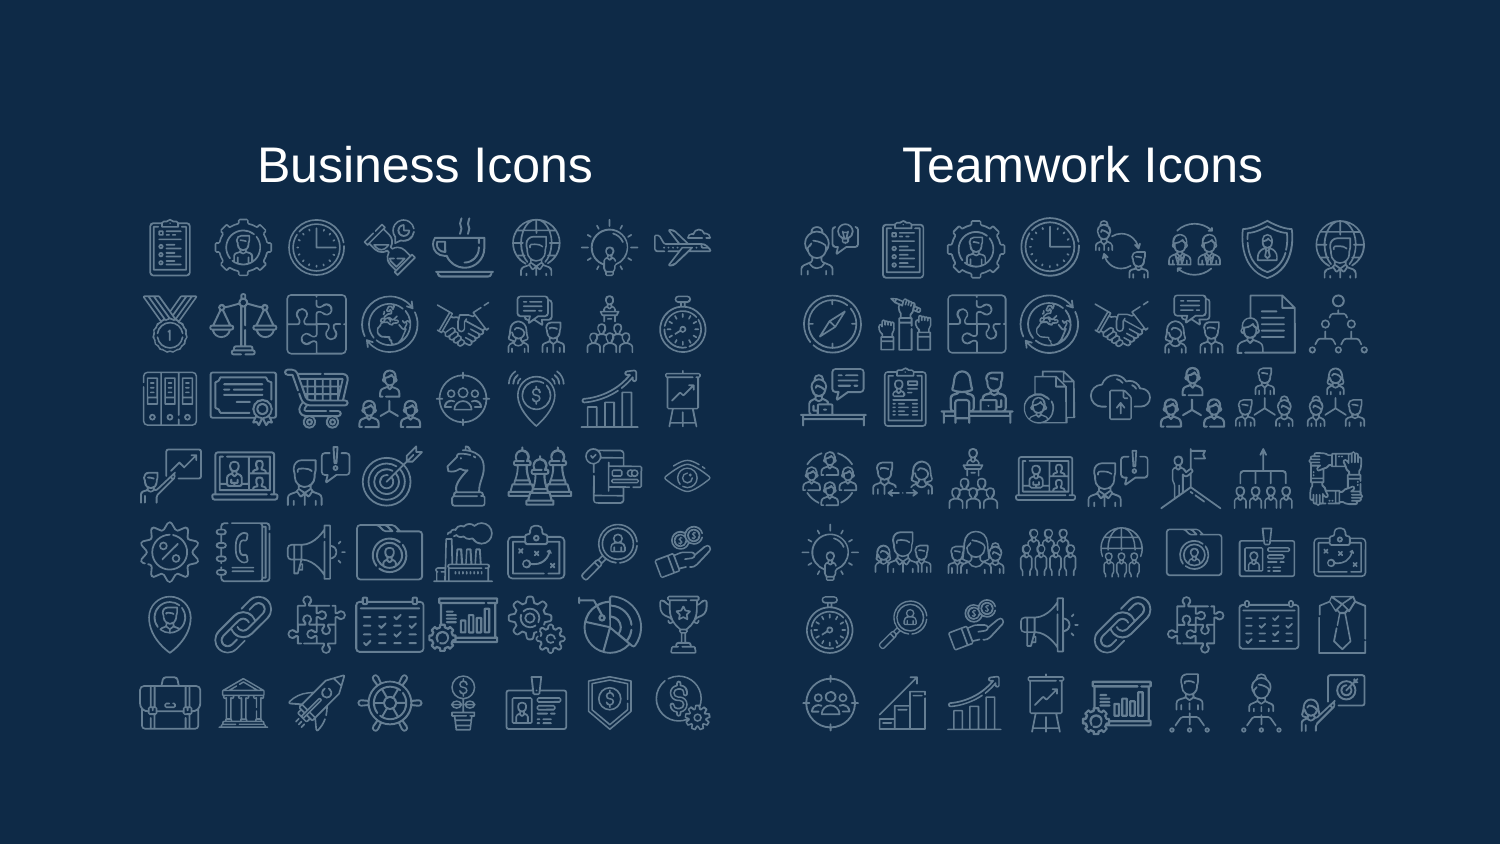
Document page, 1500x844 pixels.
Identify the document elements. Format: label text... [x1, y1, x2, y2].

text_box [819, 310, 846, 338]
text_box [587, 676, 632, 731]
text_box [1023, 370, 1076, 424]
text_box [218, 678, 269, 728]
text_box [882, 220, 925, 279]
text_box [947, 675, 1000, 708]
text_box [1019, 294, 1074, 338]
text_box [1109, 389, 1132, 421]
text_box [428, 597, 499, 652]
text_box [1166, 596, 1225, 654]
text_box [140, 448, 202, 504]
text_box [1094, 303, 1149, 348]
text_box [159, 541, 168, 551]
text_box [1165, 528, 1223, 577]
text_box [209, 293, 278, 356]
text_box [215, 522, 271, 583]
text_box [872, 461, 897, 495]
text_box [151, 533, 189, 571]
text_box [379, 399, 399, 417]
text_box [1019, 528, 1077, 577]
text_box [878, 319, 895, 351]
text_box [1320, 319, 1330, 329]
text_box [399, 399, 422, 429]
text_box [940, 370, 1014, 424]
text_box [361, 295, 414, 337]
text_box [1027, 302, 1072, 347]
text_box [946, 220, 1006, 279]
text_box [580, 391, 639, 428]
text_box [581, 523, 638, 581]
text_box [1020, 597, 1071, 653]
text_box [148, 413, 156, 421]
text_box [1258, 727, 1265, 733]
text_box [161, 543, 179, 561]
text_box [1328, 309, 1348, 319]
text_box [802, 674, 860, 732]
text_box [671, 525, 703, 550]
text_box [800, 226, 834, 276]
text_box [654, 544, 712, 579]
text_box [215, 522, 229, 565]
text_box [964, 599, 997, 623]
text_box [1081, 680, 1152, 736]
text_box [435, 371, 491, 427]
text_box [665, 370, 701, 428]
text_box [803, 294, 862, 354]
text_box [1327, 674, 1366, 707]
text_box [1020, 217, 1080, 277]
text_box [1279, 486, 1293, 509]
text_box [446, 445, 486, 507]
text_box [1318, 595, 1367, 654]
text_box [435, 270, 494, 278]
text_box [1015, 456, 1076, 501]
text_box [1131, 449, 1138, 474]
text_box [947, 530, 1005, 575]
text_box [947, 294, 1007, 354]
text_box [947, 696, 1002, 731]
text_box [512, 374, 556, 427]
text_box Business Icons [139, 117, 711, 197]
text_box [831, 223, 859, 255]
text_box [556, 370, 565, 385]
text_box [432, 236, 486, 269]
text_box [1100, 527, 1144, 578]
text_box [505, 676, 568, 730]
text_box [1238, 600, 1300, 650]
text_box [363, 219, 416, 276]
text_box [139, 676, 202, 730]
text_box [146, 377, 159, 405]
text_box [234, 531, 249, 564]
text_box [948, 617, 1005, 651]
text_box [820, 451, 840, 476]
text_box [1186, 727, 1193, 733]
text_box [483, 301, 490, 307]
text_box [611, 469, 623, 477]
text_box [1128, 251, 1149, 279]
text_box [358, 399, 380, 429]
text_box [1168, 233, 1192, 266]
text_box [361, 445, 423, 507]
text_box [806, 596, 854, 654]
text_box [587, 224, 632, 277]
text_box [436, 304, 490, 347]
text_box [553, 374, 561, 385]
text_box [1182, 398, 1202, 417]
text_box [148, 595, 192, 654]
text_box [209, 371, 278, 427]
text_box [1089, 374, 1151, 408]
text_box [1239, 448, 1287, 485]
text_box [1241, 219, 1294, 279]
text_box [1203, 398, 1226, 428]
text_box [807, 529, 853, 581]
text_box [837, 452, 853, 466]
text_box [1275, 395, 1294, 427]
text_box [1238, 527, 1296, 578]
text_box [890, 297, 922, 351]
text_box [368, 303, 412, 347]
text_box [948, 448, 999, 510]
text_box [507, 595, 566, 654]
text_box [1254, 367, 1275, 396]
text_box [320, 452, 351, 484]
text_box [1236, 294, 1296, 354]
text_box [140, 521, 199, 583]
text_box [806, 452, 823, 466]
text_box [1197, 233, 1221, 266]
text_box [507, 446, 573, 506]
text_box [467, 217, 471, 235]
text_box [1331, 294, 1345, 308]
text_box [879, 676, 918, 716]
text_box [1093, 596, 1152, 654]
text_box [286, 524, 338, 580]
text_box [878, 600, 928, 650]
text_box Teamwork Icons [797, 117, 1369, 197]
text_box [914, 314, 932, 351]
text_box [1324, 397, 1366, 427]
text_box [433, 522, 494, 583]
text_box [379, 369, 401, 398]
text_box [1087, 462, 1122, 508]
text_box [802, 466, 839, 507]
text_box [887, 489, 900, 497]
text_box [357, 674, 423, 732]
text_box [1308, 451, 1364, 507]
text_box [1176, 222, 1213, 232]
text_box [1160, 448, 1222, 510]
text_box [171, 554, 181, 563]
text_box [459, 217, 463, 235]
text_box [878, 690, 926, 730]
text_box [1169, 712, 1210, 733]
text_box [659, 595, 708, 654]
text_box [1159, 398, 1183, 428]
text_box [1336, 678, 1359, 701]
text_box [1024, 310, 1079, 354]
text_box [585, 448, 643, 504]
text_box [1233, 486, 1247, 509]
text_box [1313, 527, 1367, 578]
text_box [1175, 673, 1204, 711]
text_box [1095, 220, 1141, 270]
text_box [1164, 320, 1187, 354]
text_box [581, 369, 638, 404]
text_box [1346, 319, 1356, 329]
text_box [1326, 367, 1345, 396]
text_box [1249, 486, 1263, 509]
text_box [874, 531, 932, 573]
text_box [905, 460, 933, 497]
text_box [288, 674, 346, 732]
text_box [664, 459, 711, 493]
text_box [578, 595, 643, 654]
text_box [1120, 455, 1149, 486]
text_box [507, 320, 529, 353]
text_box [507, 524, 566, 580]
text_box [356, 524, 424, 581]
text_box [687, 228, 712, 239]
text_box [883, 367, 927, 427]
text_box [1248, 673, 1275, 713]
text_box [1181, 366, 1204, 397]
text_box [800, 374, 867, 427]
text_box [214, 595, 273, 654]
text_box [1264, 486, 1278, 509]
text_box [516, 295, 565, 354]
text_box [149, 218, 191, 277]
text_box [508, 370, 517, 385]
text_box [1176, 267, 1212, 276]
text_box [512, 218, 561, 277]
text_box [1142, 300, 1149, 306]
text_box [283, 368, 349, 429]
text_box [1241, 714, 1282, 733]
text_box [1235, 397, 1276, 427]
text_box [450, 675, 476, 731]
text_box [287, 595, 346, 654]
text_box [288, 219, 345, 276]
text_box [143, 295, 198, 353]
text_box [211, 451, 279, 501]
text_box [831, 368, 865, 401]
text_box [142, 371, 198, 426]
text_box [286, 294, 347, 355]
text_box [586, 295, 634, 354]
text_box [838, 466, 858, 504]
text_box [366, 311, 419, 353]
text_box [355, 596, 425, 653]
text_box [1308, 330, 1368, 354]
text_box [654, 229, 712, 267]
text_box [1300, 698, 1336, 732]
text_box [332, 446, 339, 471]
text_box [655, 675, 711, 731]
text_box [214, 218, 273, 277]
text_box [1173, 294, 1224, 354]
text_box [286, 459, 323, 506]
text_box [1027, 673, 1065, 733]
text_box [659, 295, 707, 353]
text_box [1315, 220, 1365, 279]
text_box [1306, 395, 1326, 427]
